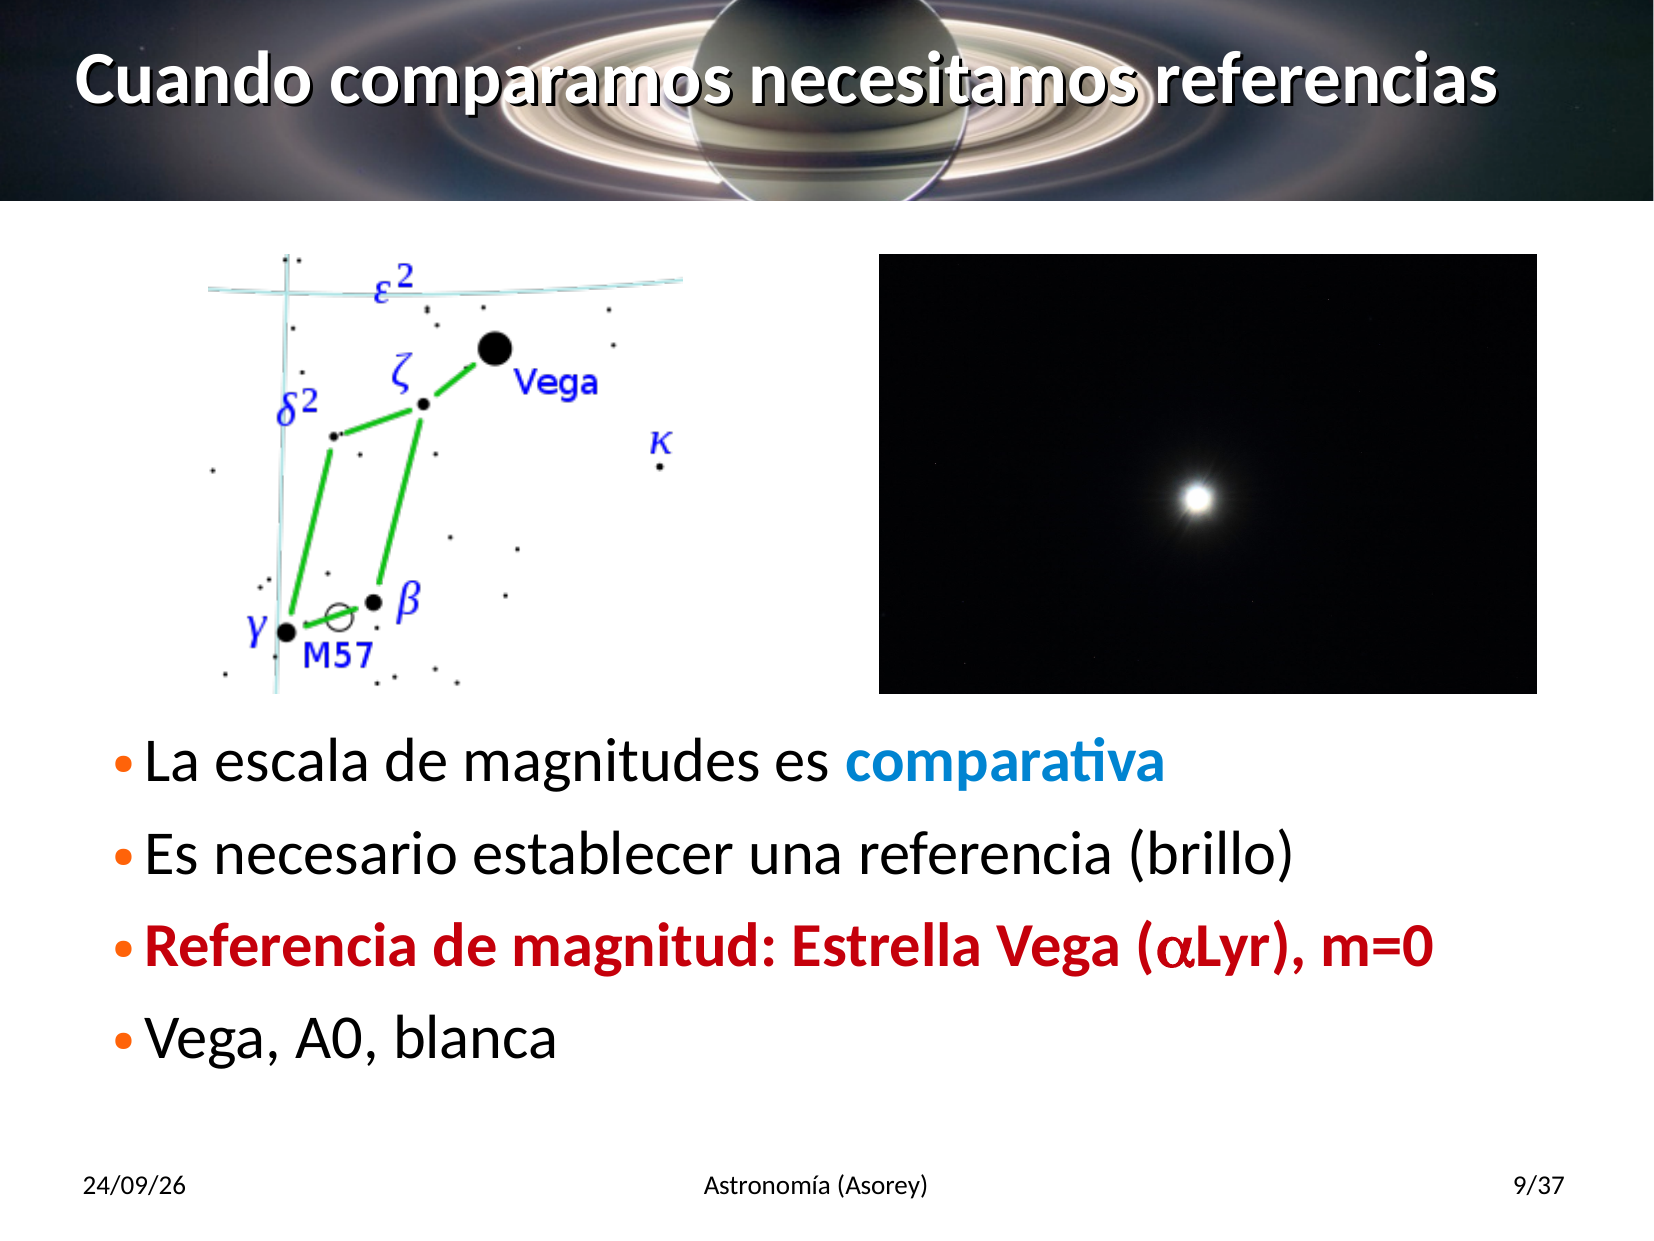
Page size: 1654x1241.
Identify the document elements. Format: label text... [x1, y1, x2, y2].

picture [879, 254, 1537, 694]
title Cuando comparamos necesitamos referencias [75, 19, 1564, 151]
picture [0, 0, 1654, 201]
list La escala de magnitudes es comparativa Es necesario establecer una referencia (brillo) Referencia de magnitud: Estrella Vega (aLyr), m=0 Vega, A0, blanca [82, 734, 1571, 1174]
picture [208, 254, 683, 694]
